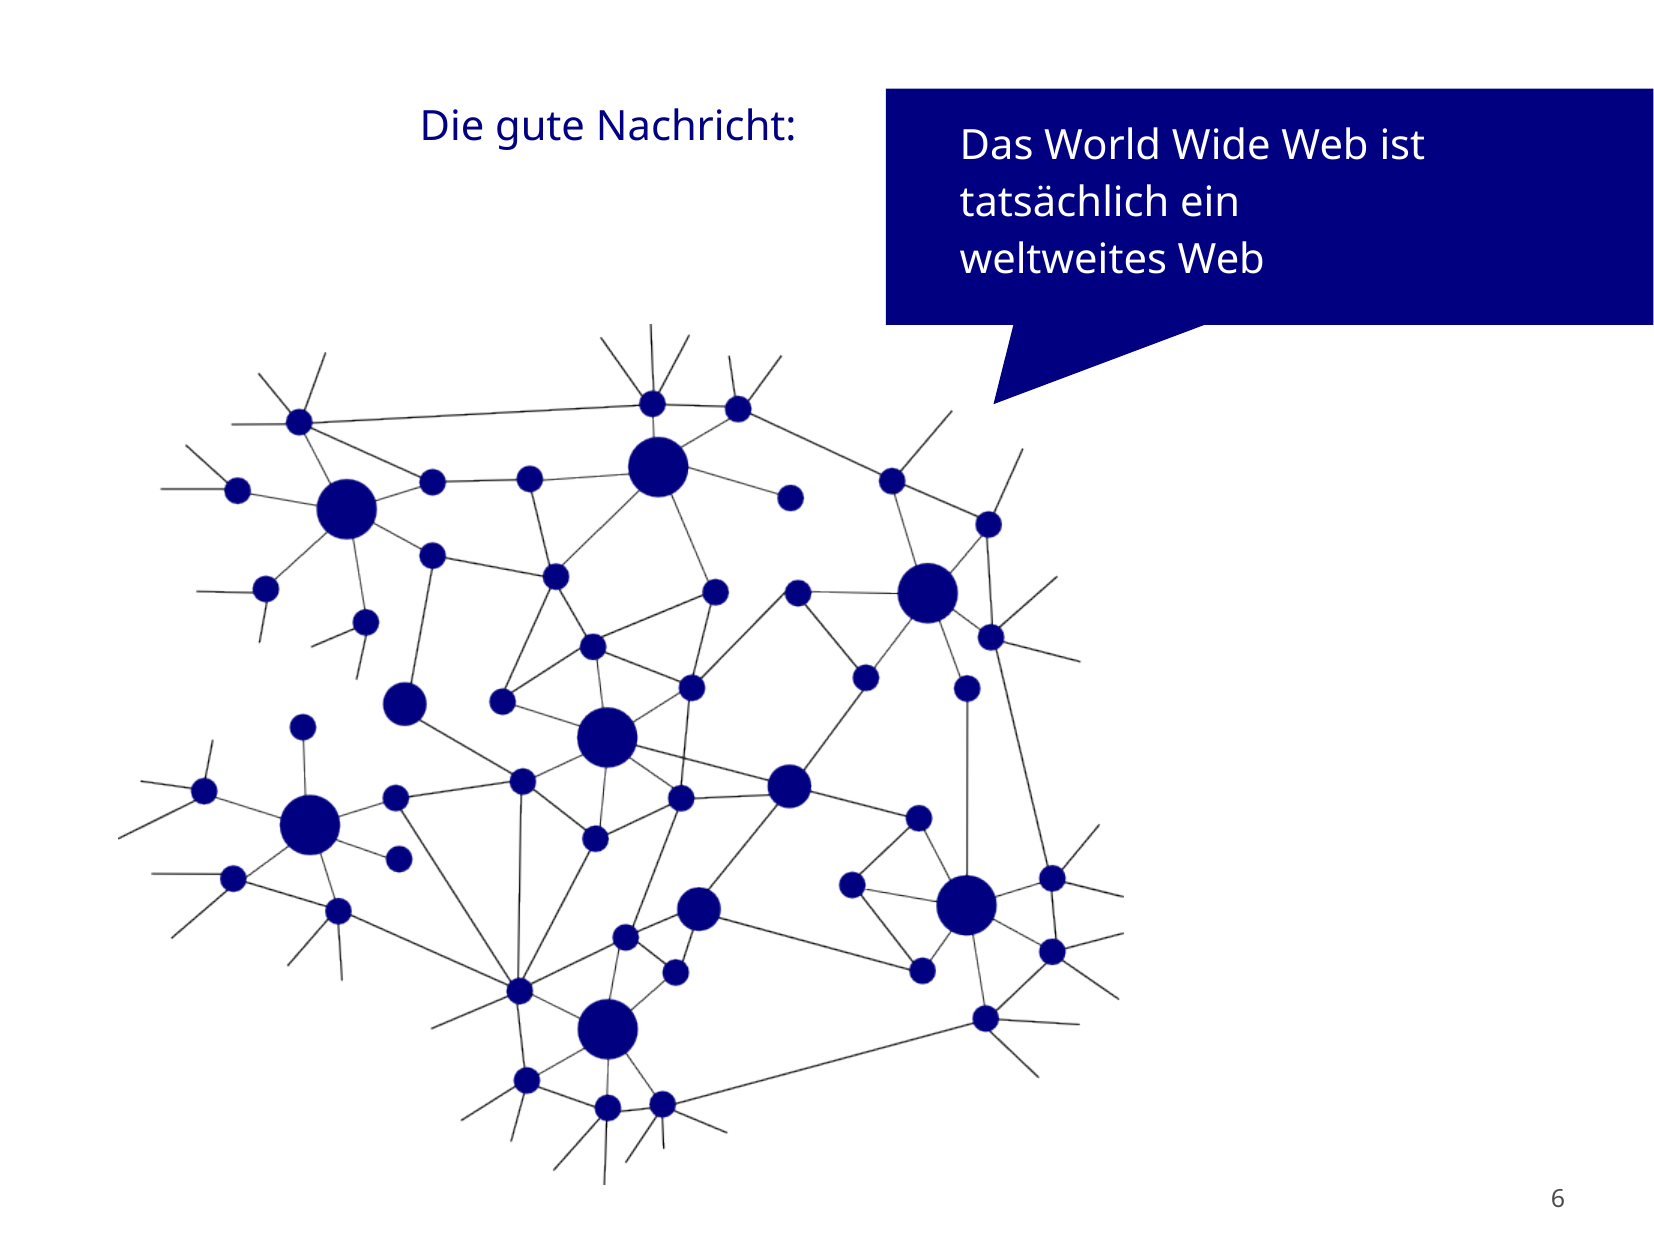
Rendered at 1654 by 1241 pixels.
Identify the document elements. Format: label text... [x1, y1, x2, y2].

text_box [885, 88, 1654, 325]
text_box Das World Wide Web ist tatsächlich ein weltweites Web [944, 107, 1447, 414]
text_box Die gute Nachricht: [404, 88, 857, 162]
picture [118, 324, 1124, 1185]
